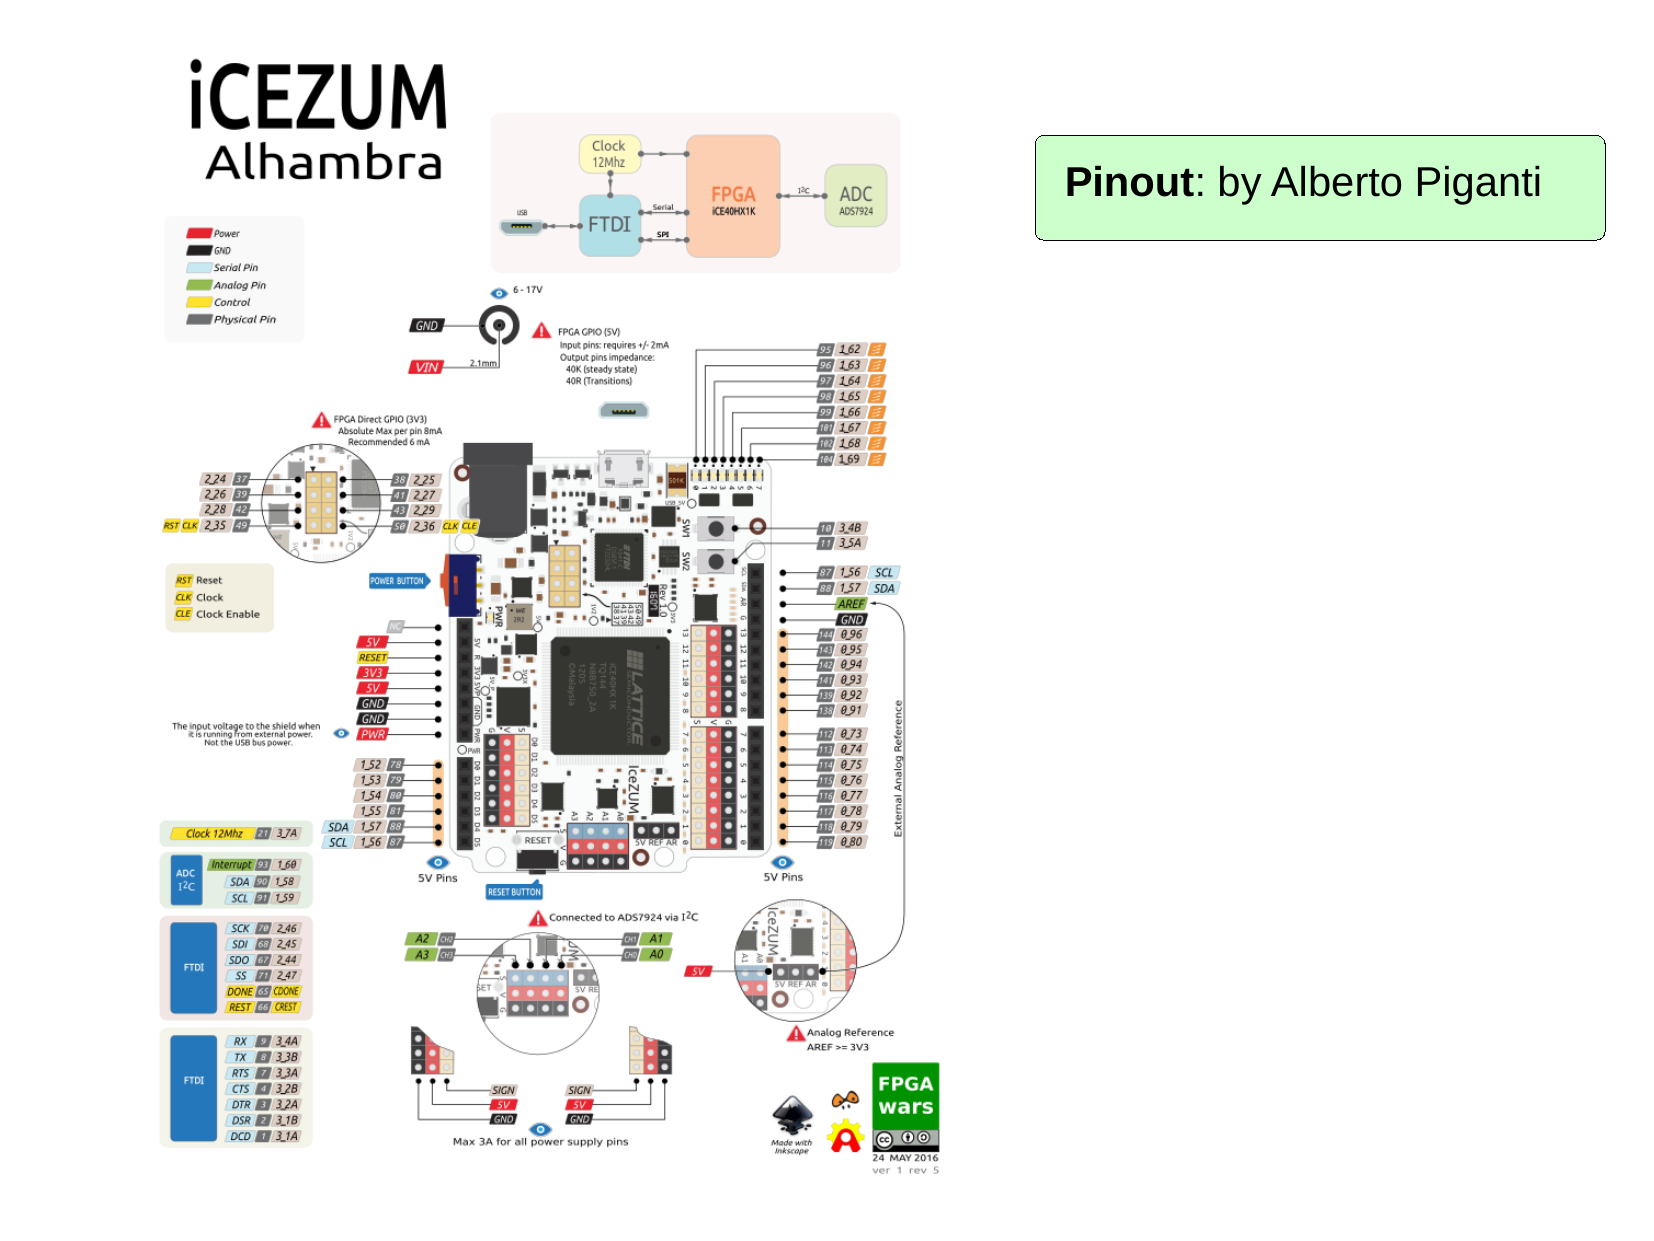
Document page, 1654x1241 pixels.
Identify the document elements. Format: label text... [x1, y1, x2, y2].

picture [149, 50, 946, 1186]
text_box [1035, 135, 1606, 241]
text_box Pinout: by Alberto Piganti [1050, 151, 1561, 226]
